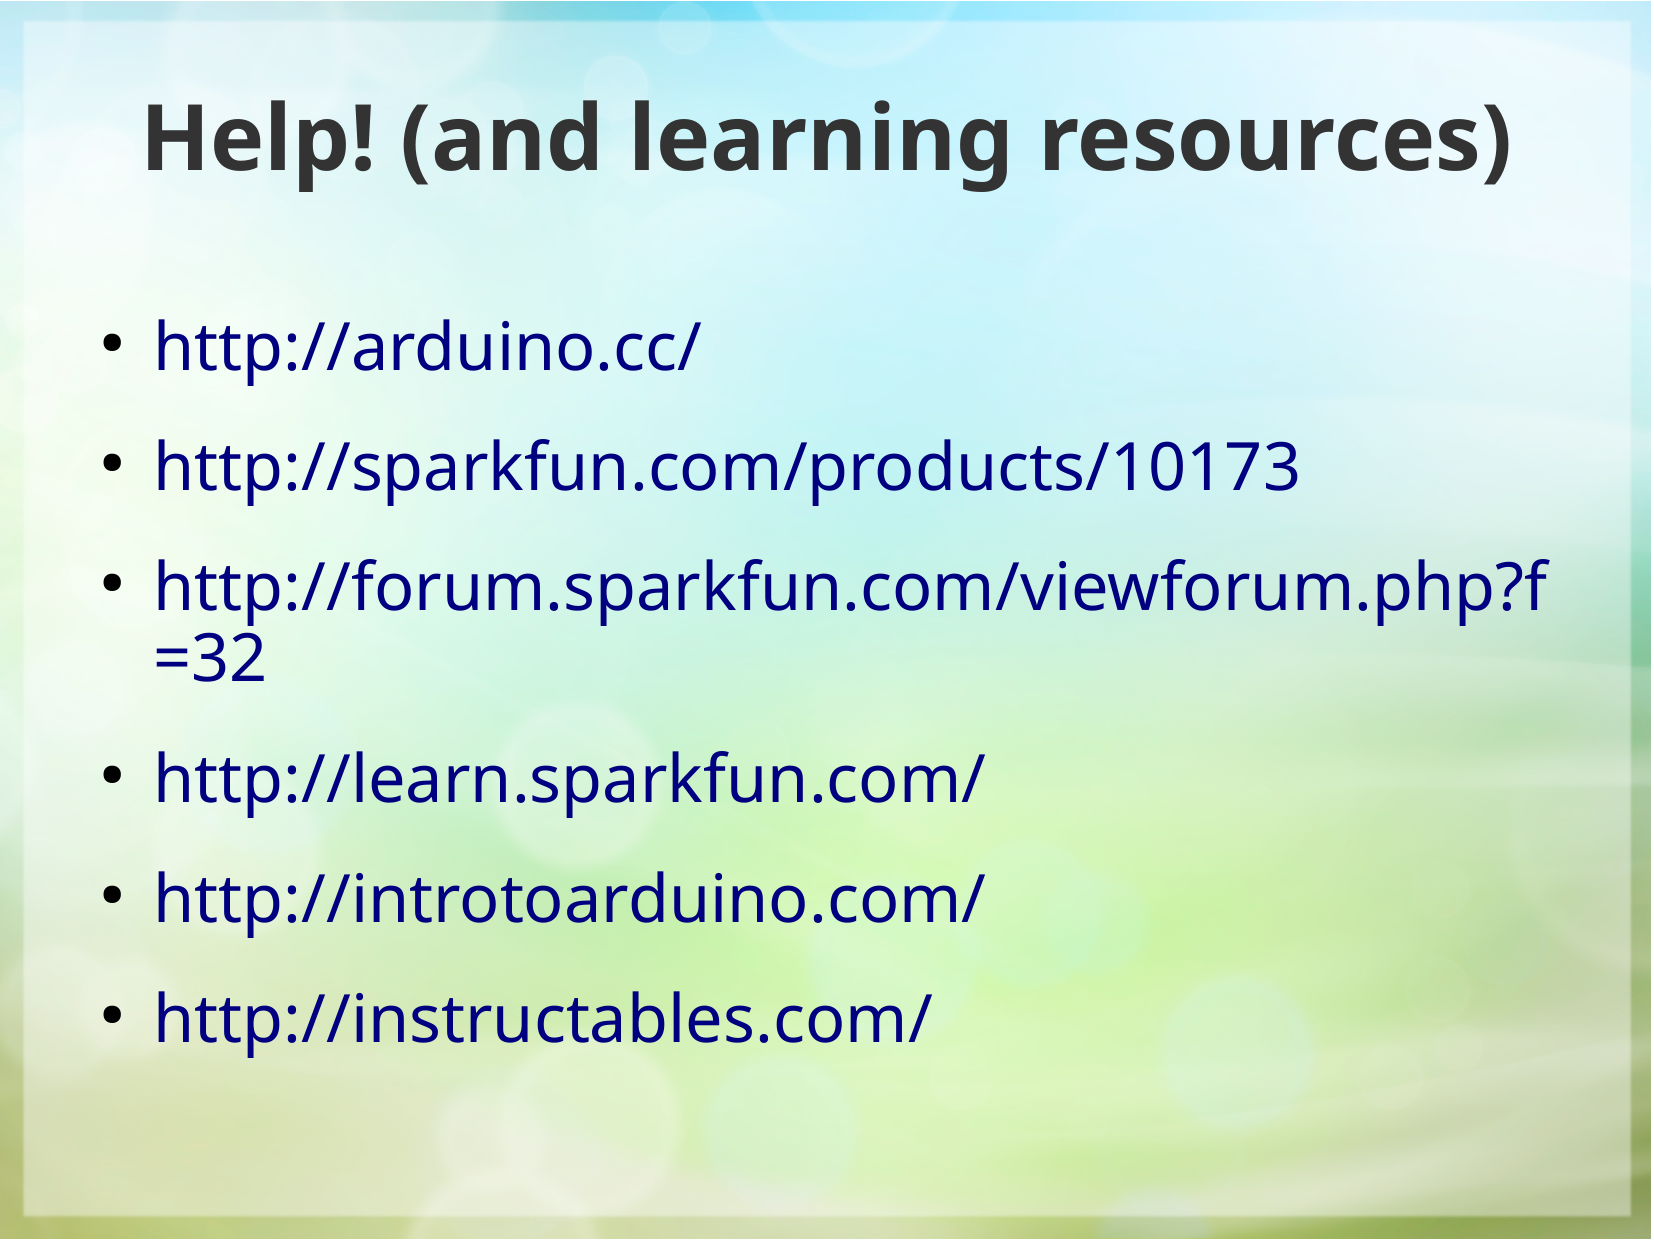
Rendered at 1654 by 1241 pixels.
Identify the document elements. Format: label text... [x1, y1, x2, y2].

title Help! (and learning resources) [82, 60, 1571, 211]
list http://arduino.cc/ http://sparkfun.com/products/10173 http://forum.sparkfun.com/viewforum.php?f=32 http://learn.sparkfun.com/ http://introtoarduino.com/ http://instructables.com/ [82, 285, 1571, 1005]
picture [0, 1, 1651, 1239]
